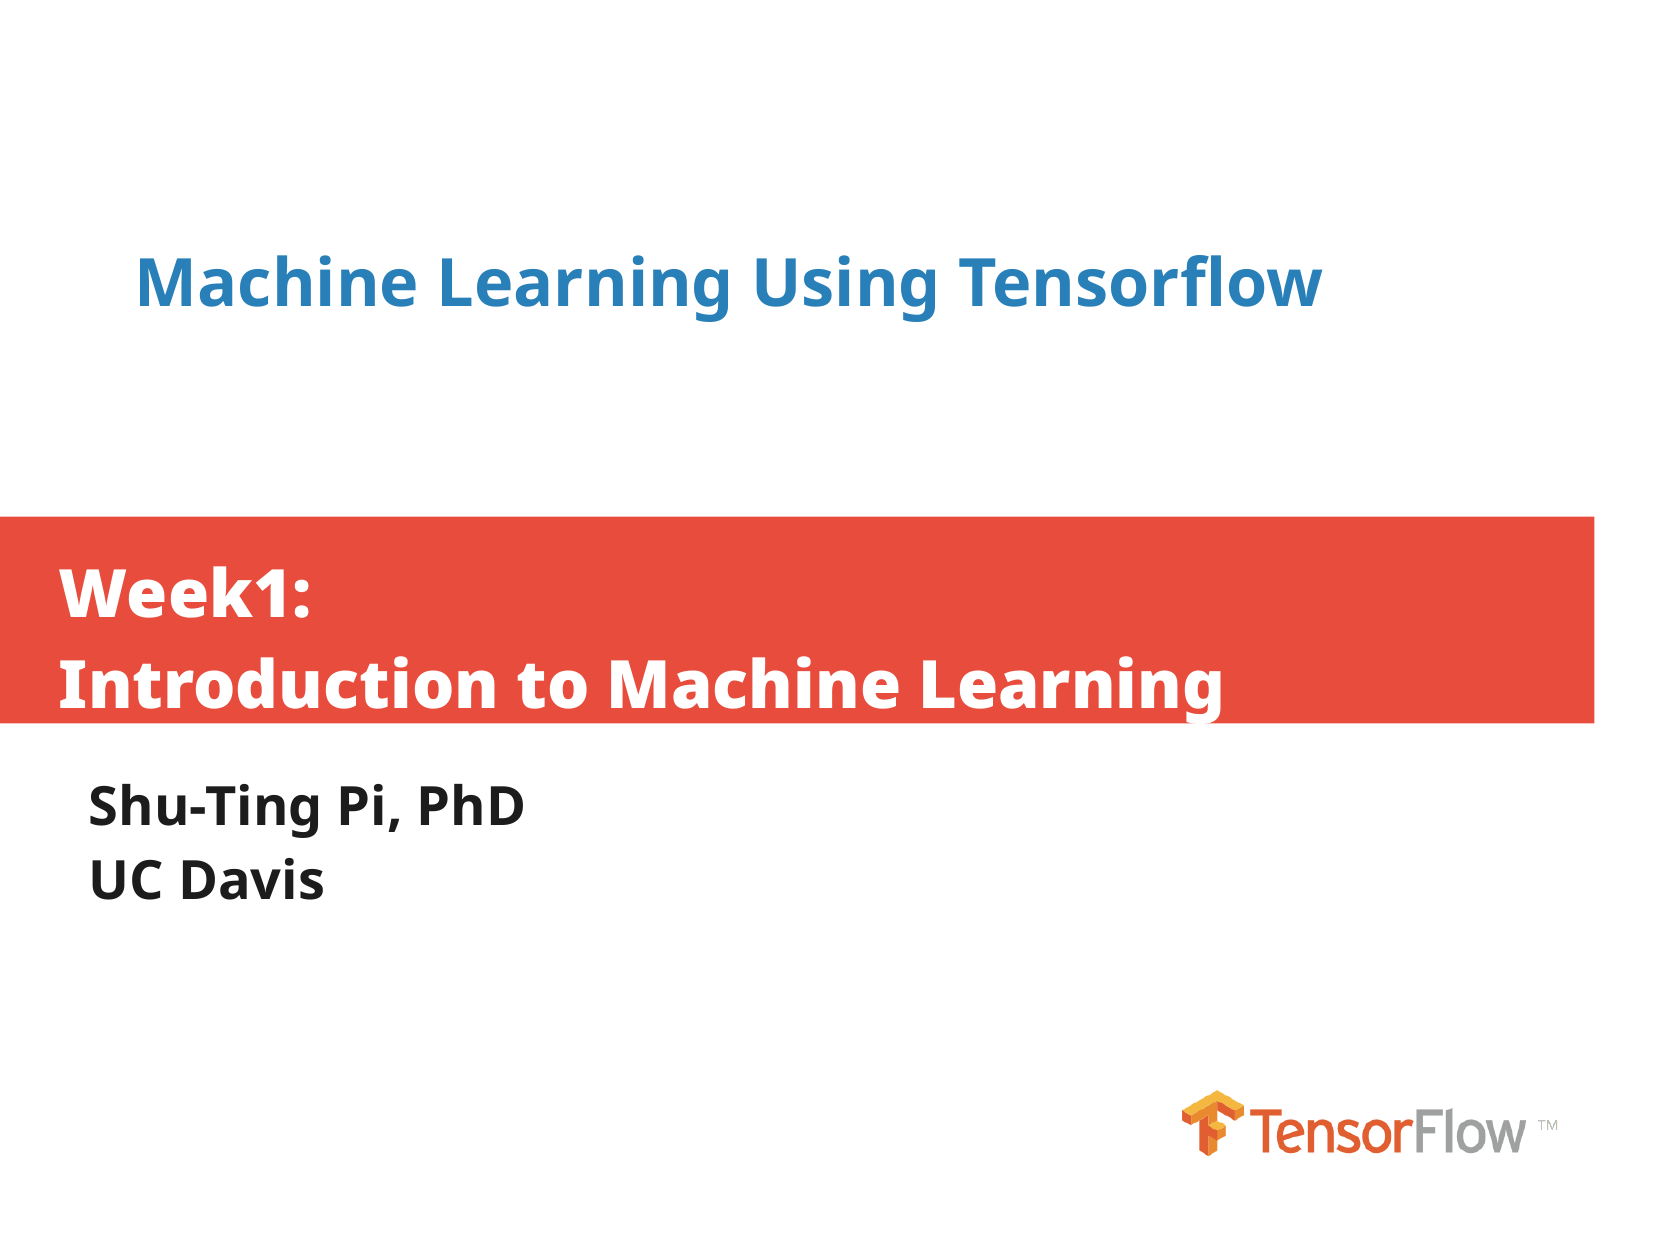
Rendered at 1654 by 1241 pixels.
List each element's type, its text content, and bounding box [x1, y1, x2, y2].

text_box Machine Learning Using Tensorflow [120, 227, 1456, 337]
subtitle Shu-Ting Pi, PhD UC Davis [88, 767, 1595, 1182]
picture [1151, 1028, 1586, 1231]
title Week1: Introduction to Machine Learning [59, 546, 1595, 694]
